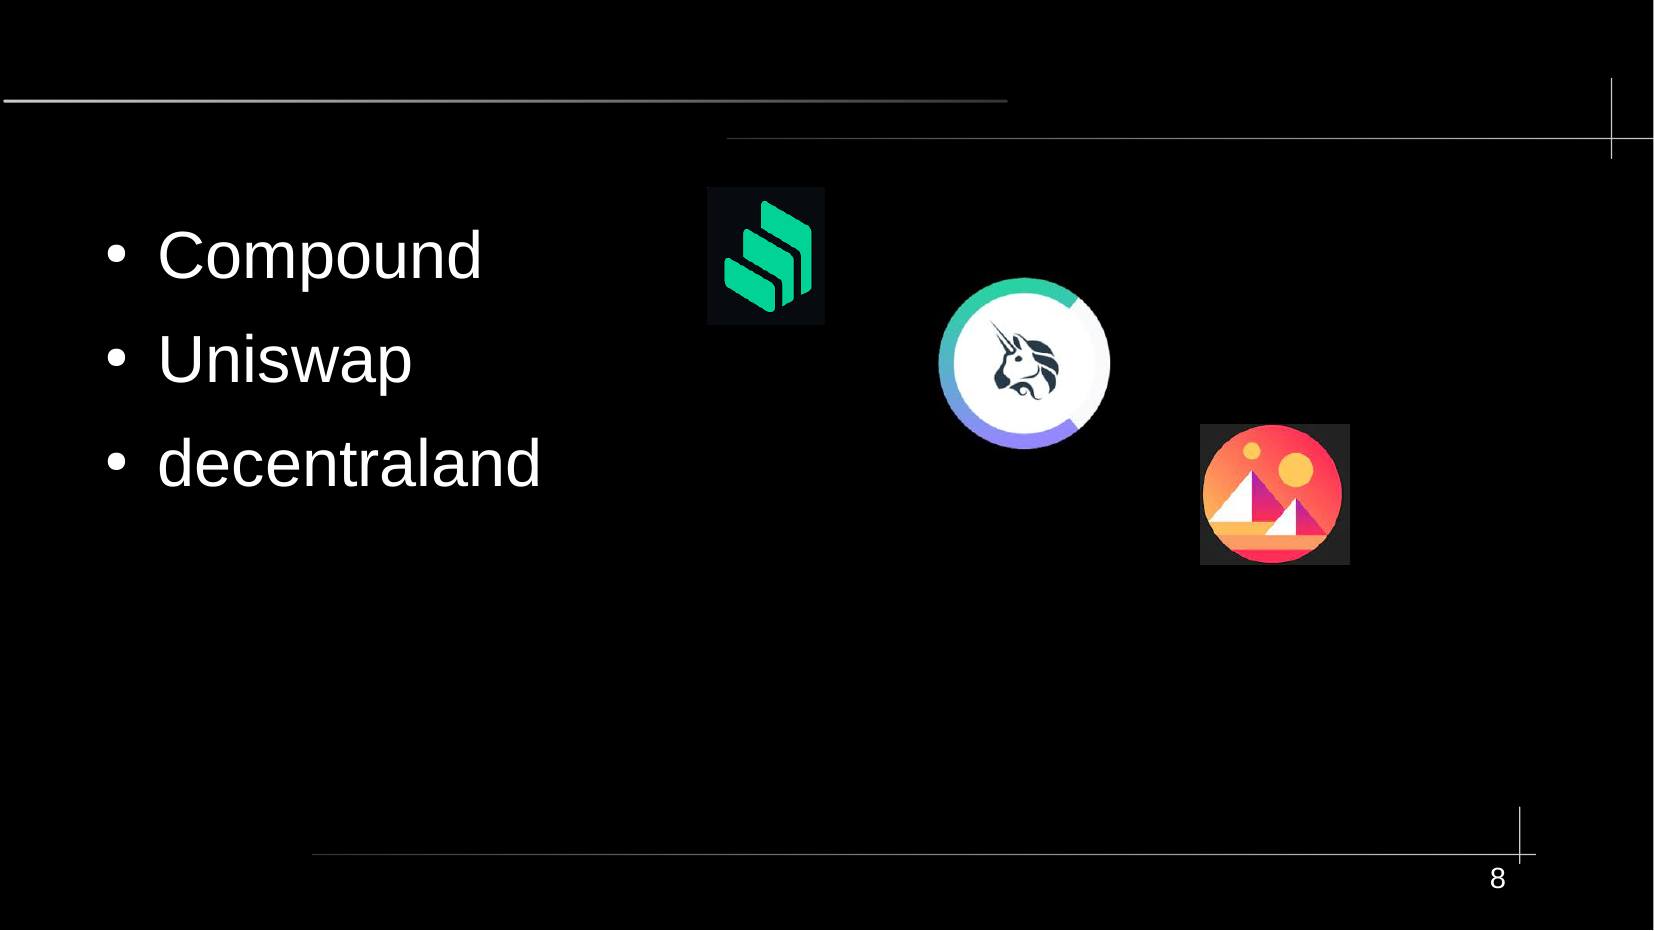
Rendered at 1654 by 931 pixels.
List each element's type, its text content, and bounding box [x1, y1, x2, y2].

picture [1200, 424, 1351, 565]
picture [937, 276, 1111, 451]
list Compound Uniswap decentraland [86, 217, 1576, 758]
picture [707, 187, 826, 325]
